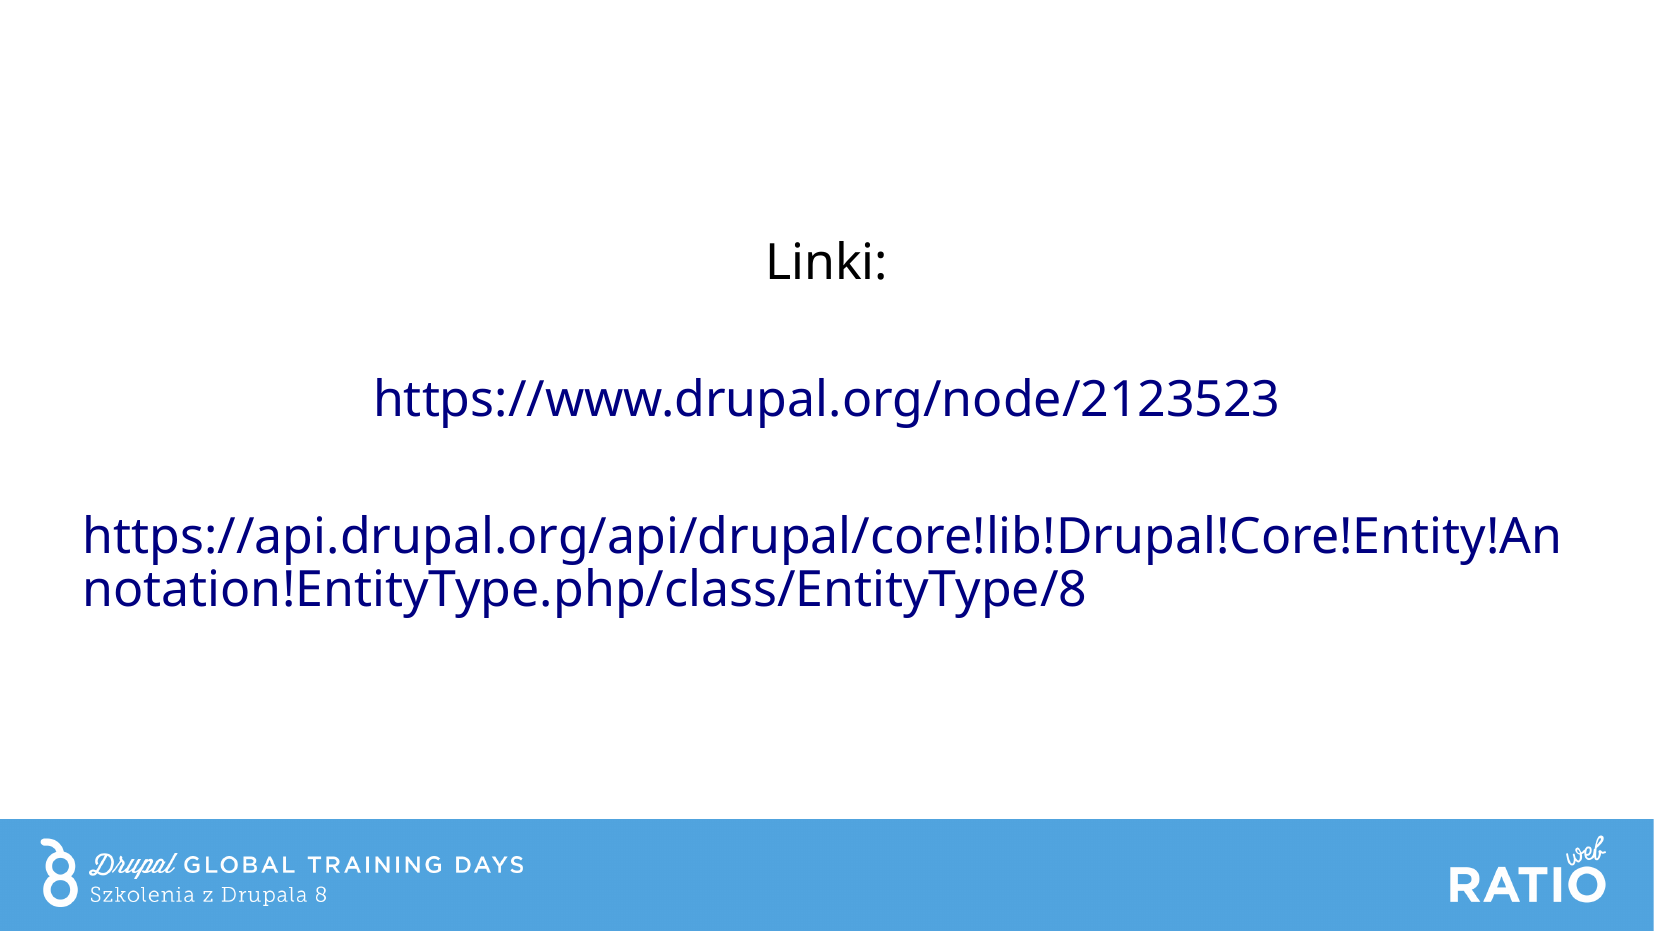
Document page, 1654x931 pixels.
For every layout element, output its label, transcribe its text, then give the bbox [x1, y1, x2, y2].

picture [0, 0, 1654, 931]
subtitle Linki: https://www.drupal.org/node/2123523 https://api.drupal.org/api/drupal/core!lib!Drupal!Core!Entity!Annotation!EntityType.php/class/EntityType/8 [82, 37, 1571, 758]
